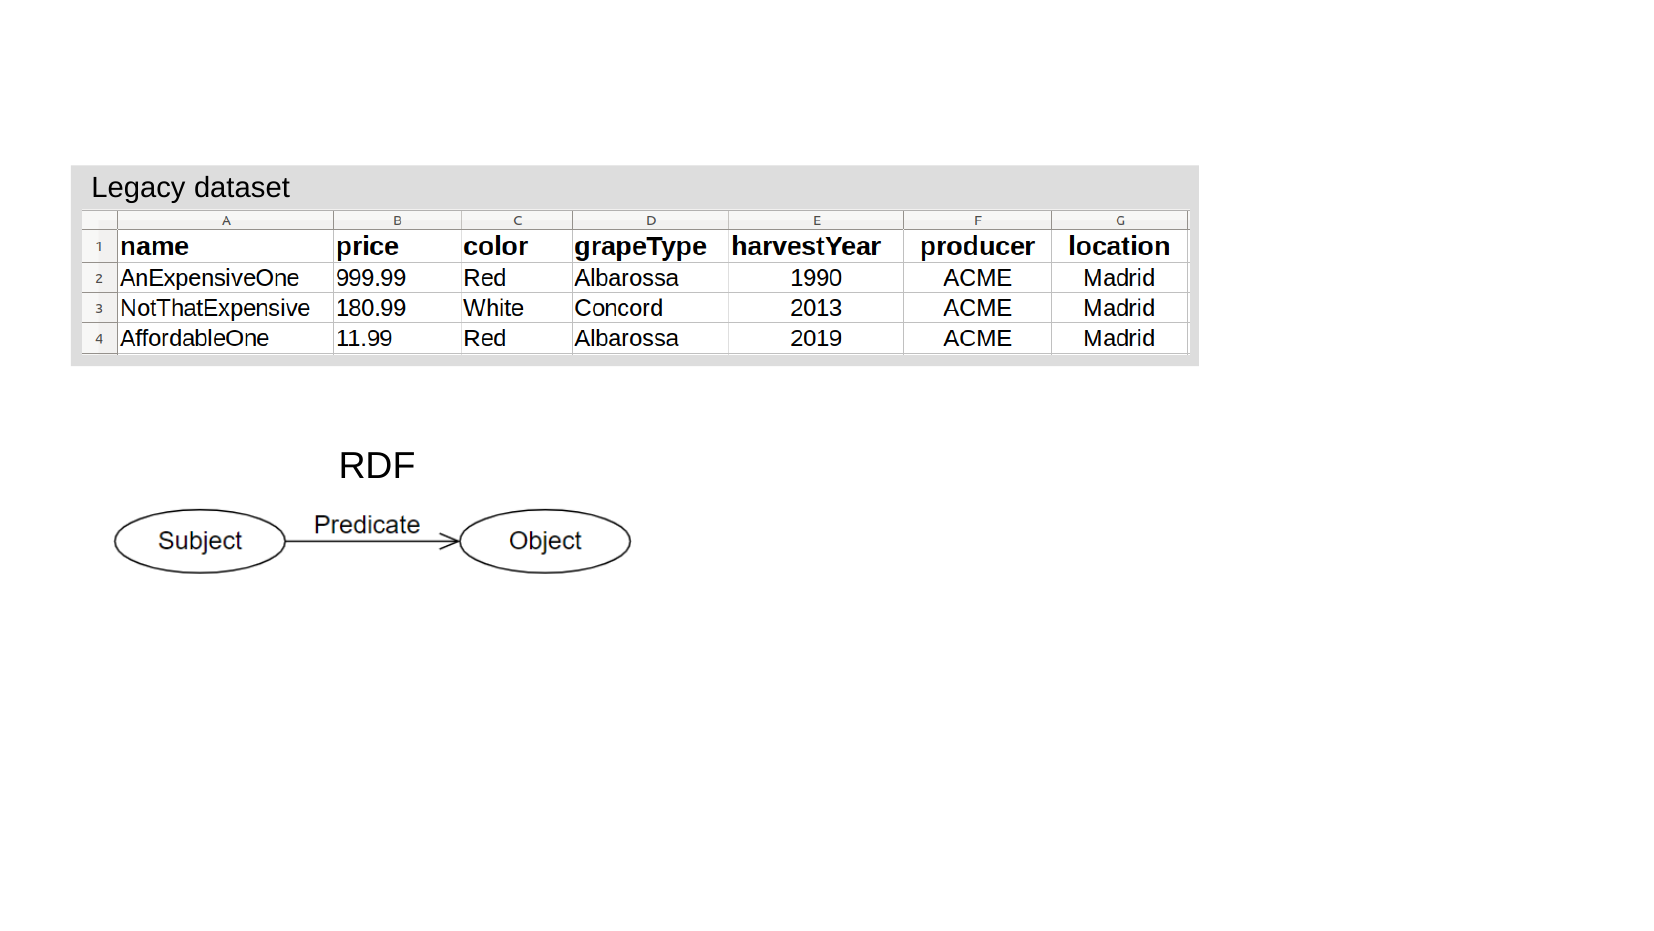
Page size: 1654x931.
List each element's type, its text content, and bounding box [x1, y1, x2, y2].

picture [106, 493, 636, 579]
text_box [70, 165, 1199, 367]
picture [82, 209, 1190, 355]
text_box Legacy dataset [76, 163, 331, 212]
text_box RDF [248, 437, 507, 494]
